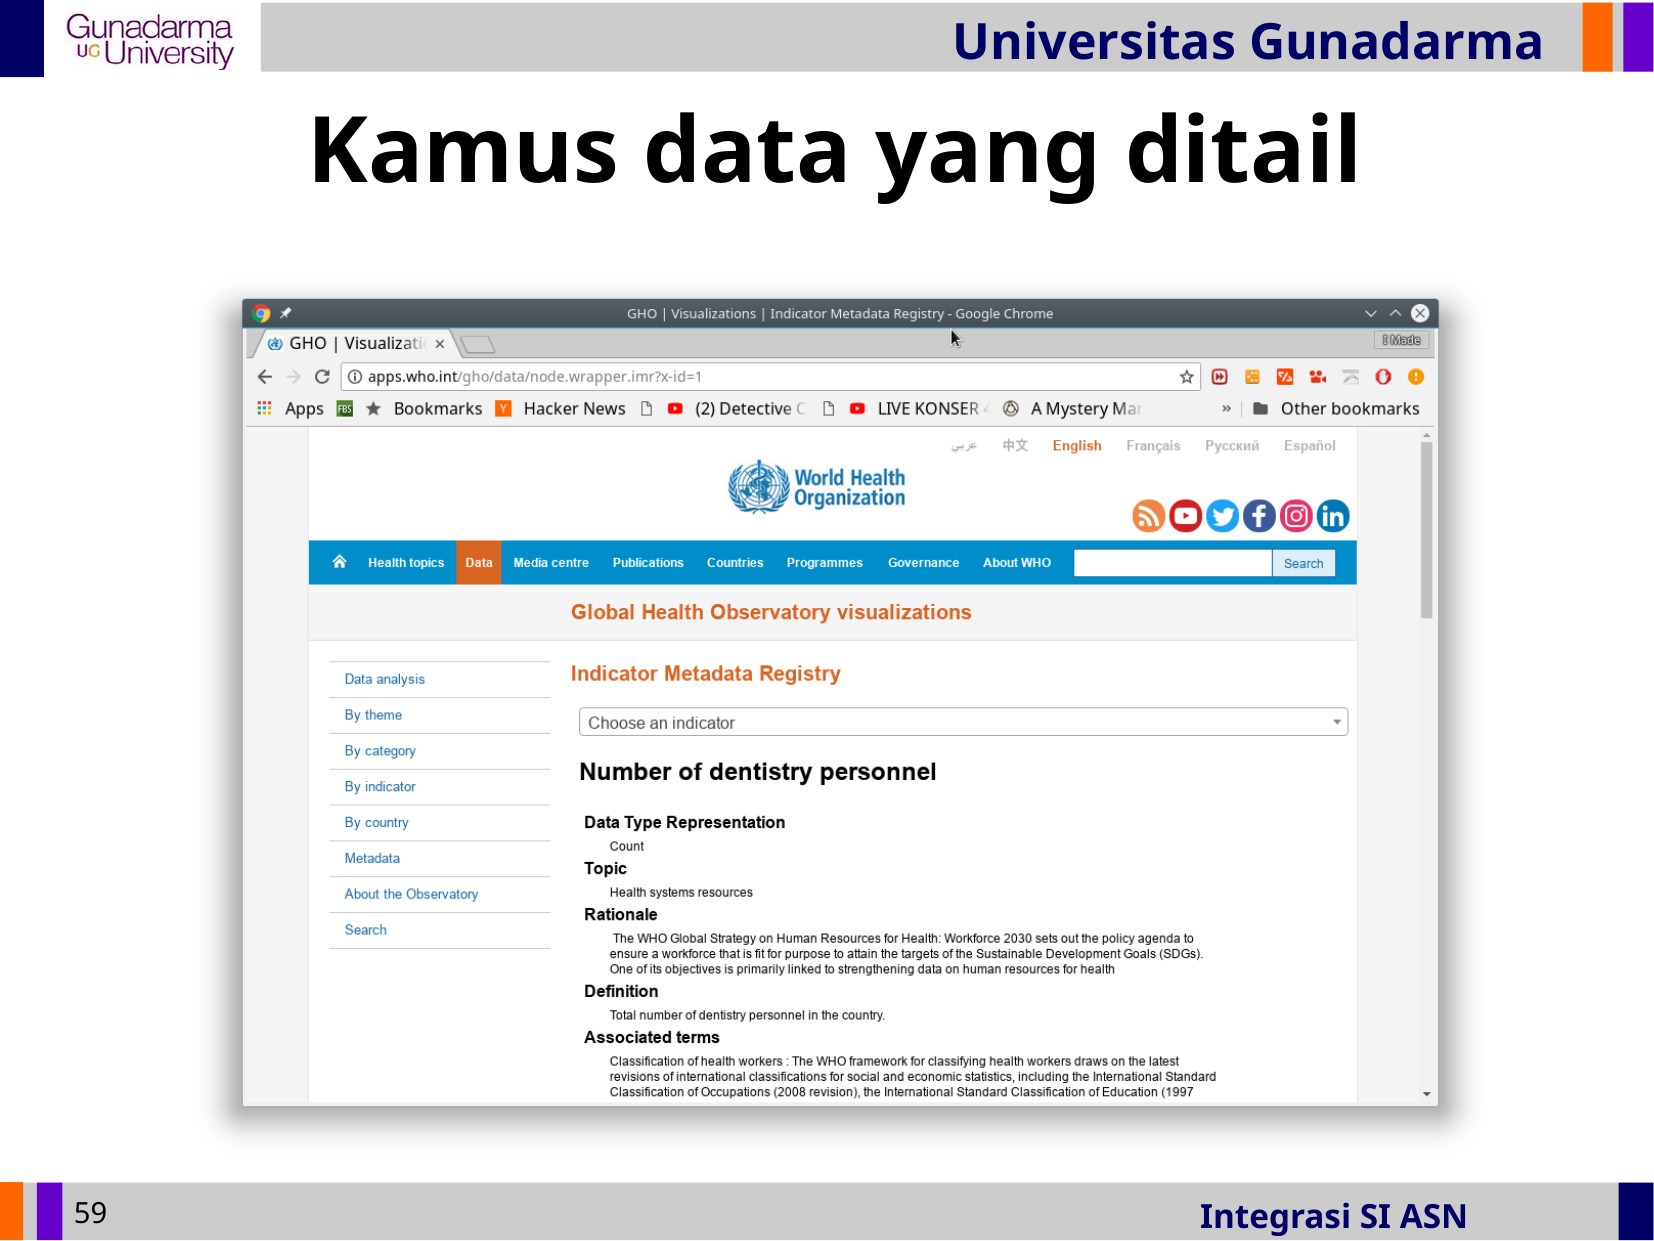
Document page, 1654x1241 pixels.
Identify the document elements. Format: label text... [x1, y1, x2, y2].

picture [65, 0, 235, 70]
title Kamus data yang ditail [78, 84, 1592, 211]
picture [180, 261, 1501, 1169]
